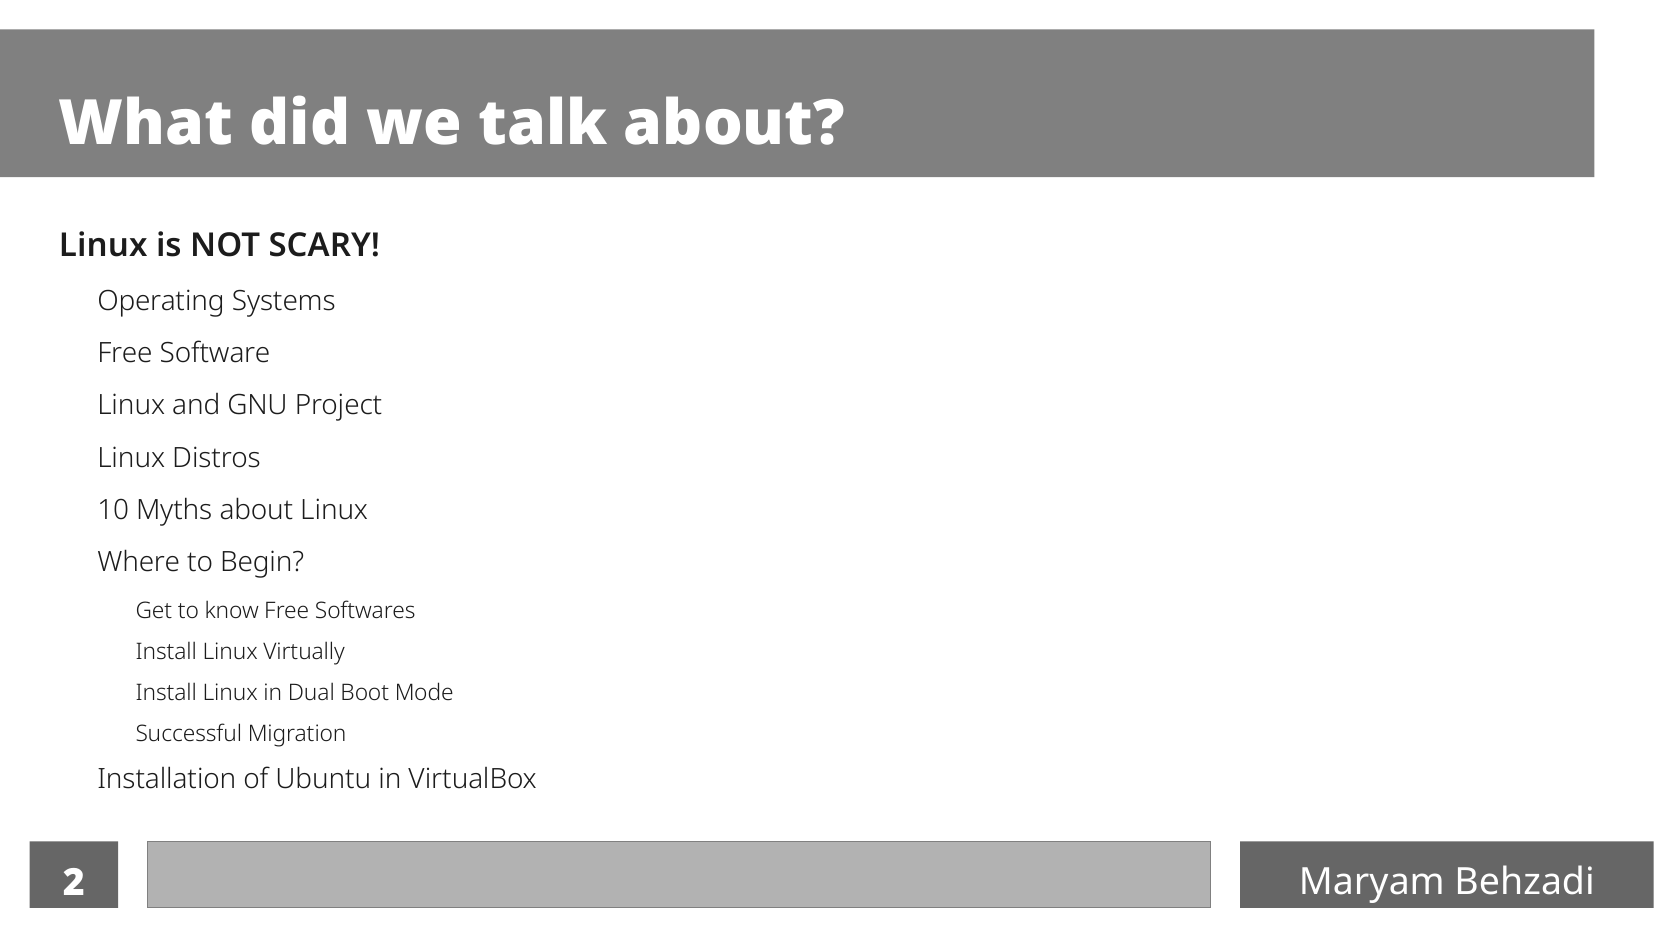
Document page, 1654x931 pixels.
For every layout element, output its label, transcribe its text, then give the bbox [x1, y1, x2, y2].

list Linux is NOT SCARY! Operating Systems Free Software Linux and GNU Project Linux Distros 10 Myths about Linux Where to Begin? Get to know Free Softwares Install Linux Virtually Install Linux in Dual Boot Mode Successful Migration Installation of Ubuntu in VirtualBox [59, 221, 1565, 798]
title What did we talk about? [59, 44, 1595, 163]
